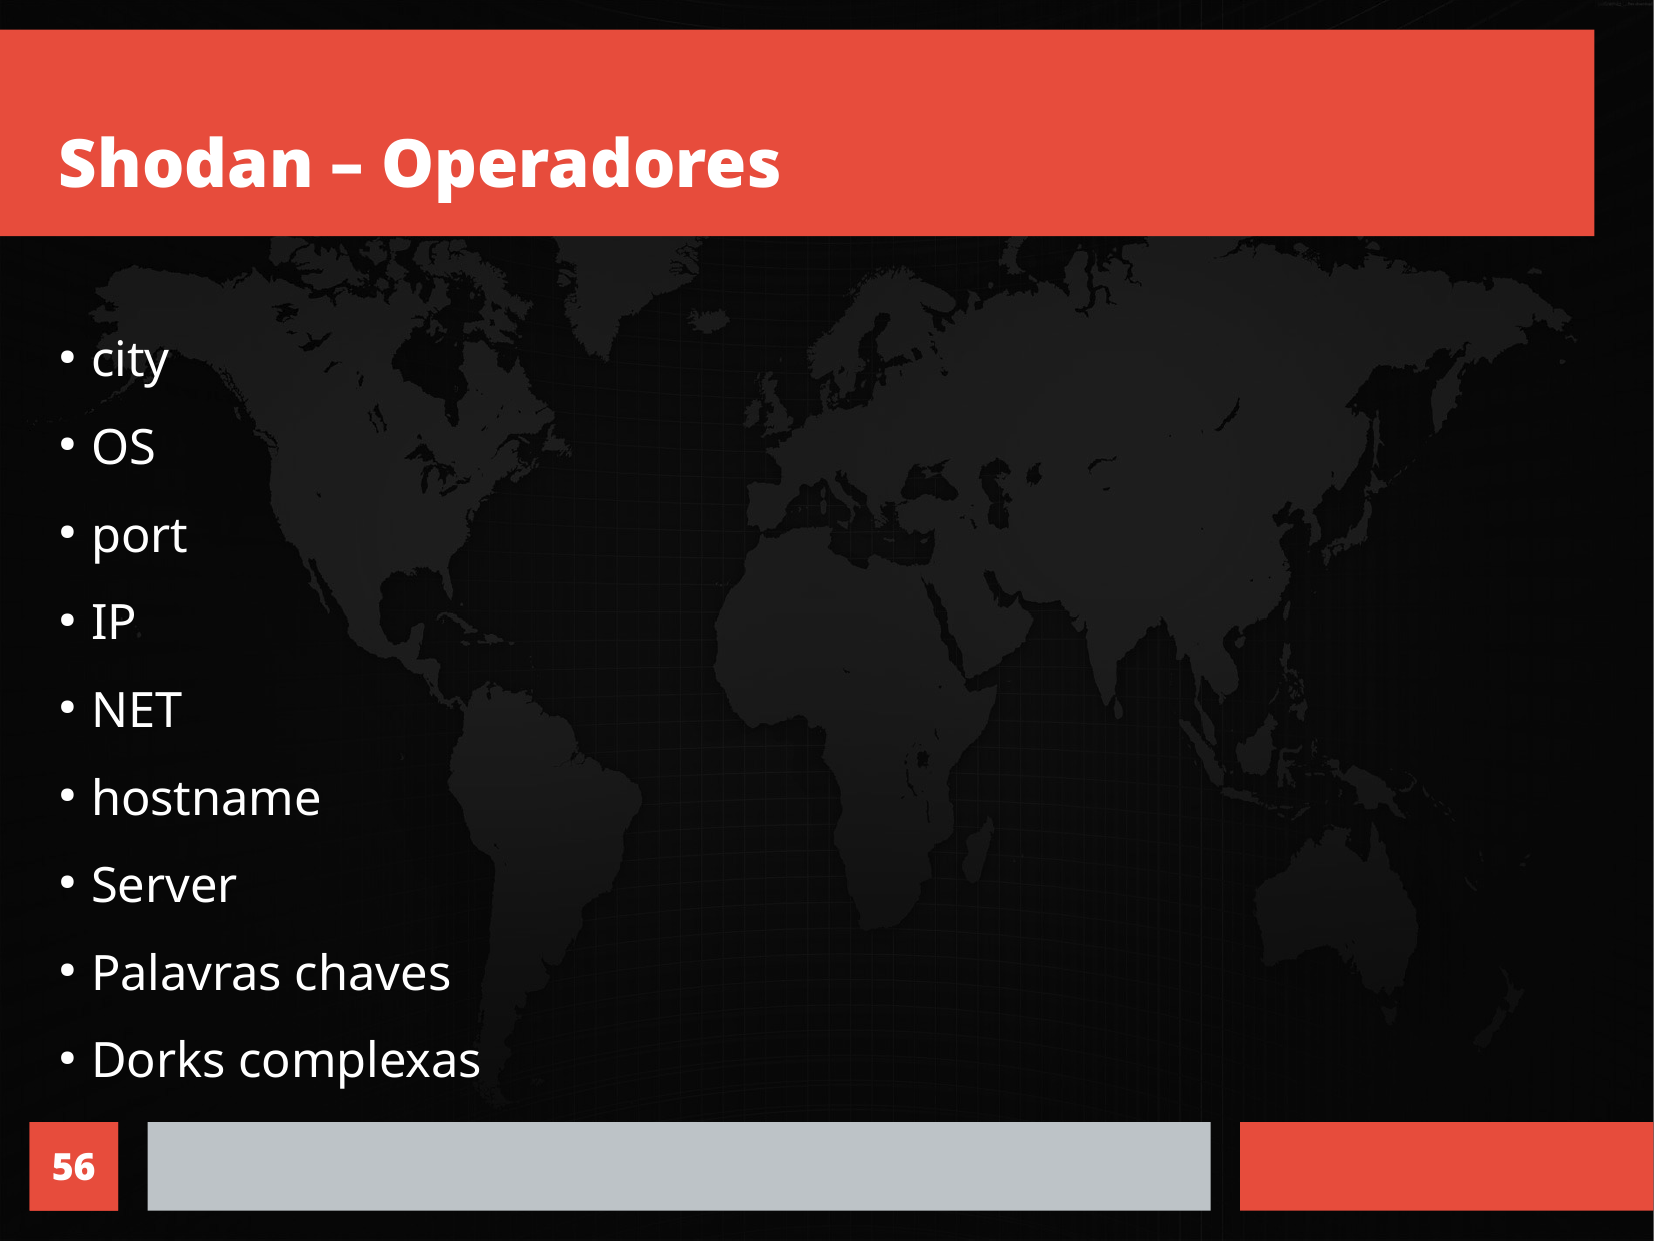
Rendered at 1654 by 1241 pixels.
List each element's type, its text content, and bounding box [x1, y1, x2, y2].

picture [0, 0, 1654, 1241]
title Shodan – Operadores [59, 59, 1595, 207]
list city OS port IP NET hostname Server Palavras chaves Dorks complexas [59, 324, 1565, 1093]
